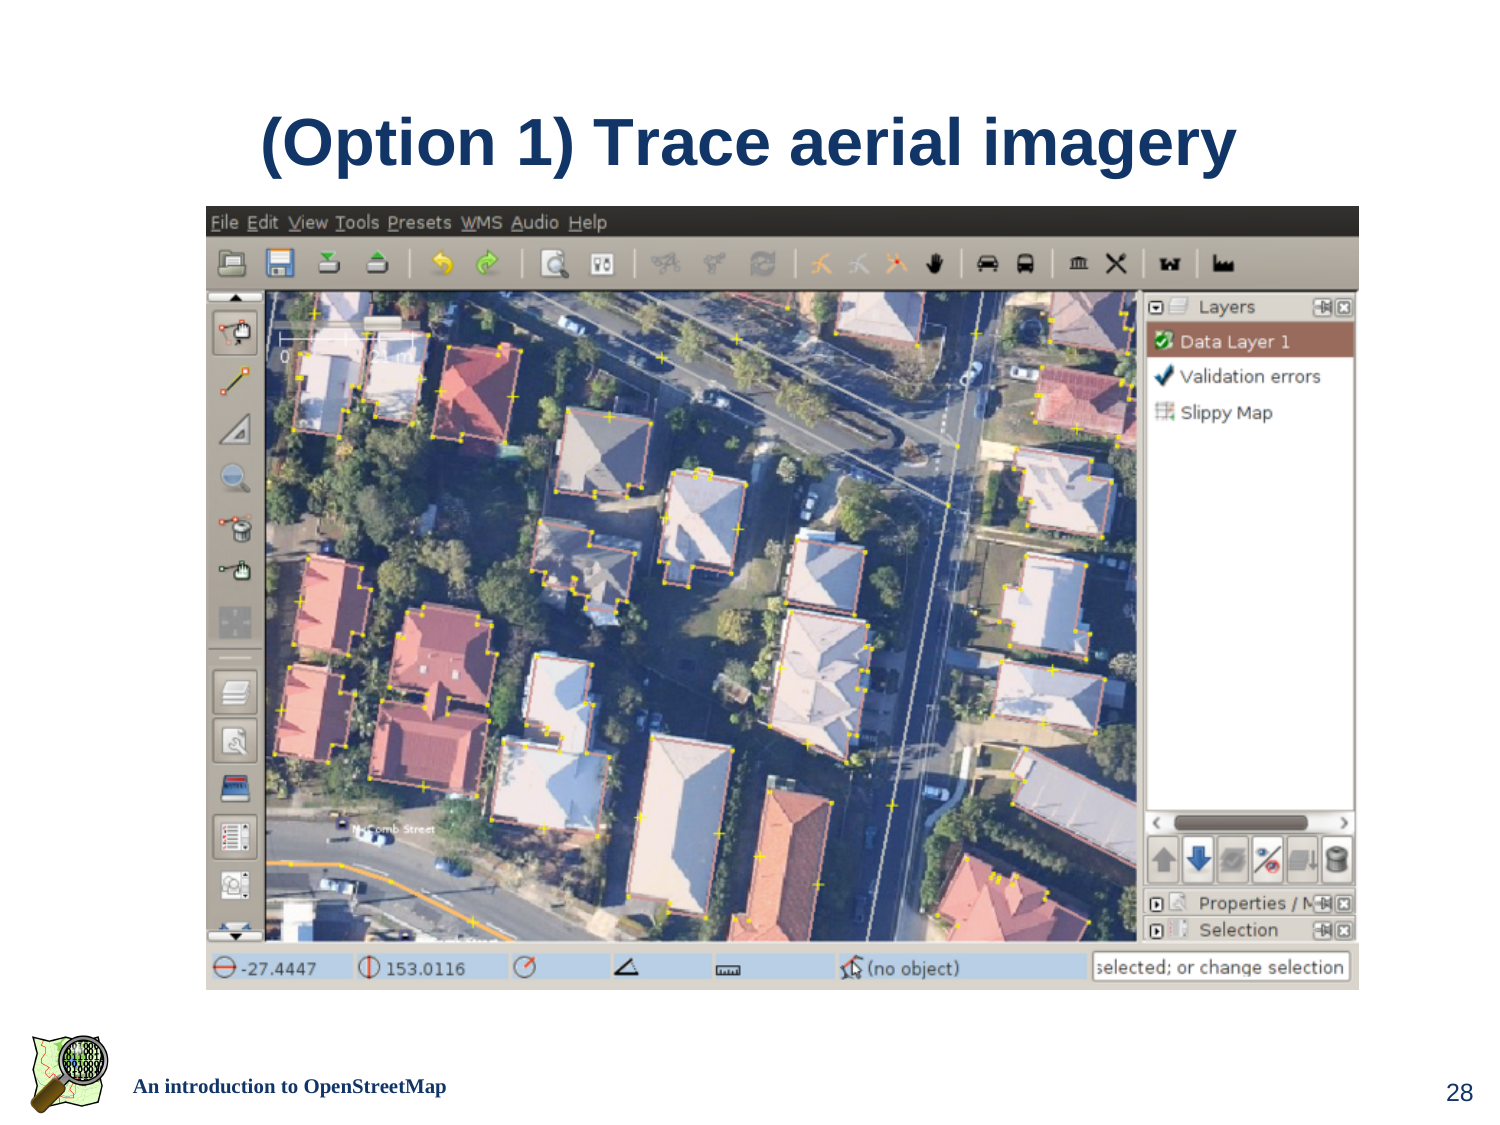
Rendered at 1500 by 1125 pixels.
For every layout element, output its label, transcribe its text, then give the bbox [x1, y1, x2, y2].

picture [206, 206, 1359, 990]
picture [29, 1033, 110, 1114]
title (Option 1) Trace aerial imagery [74, 37, 1425, 240]
